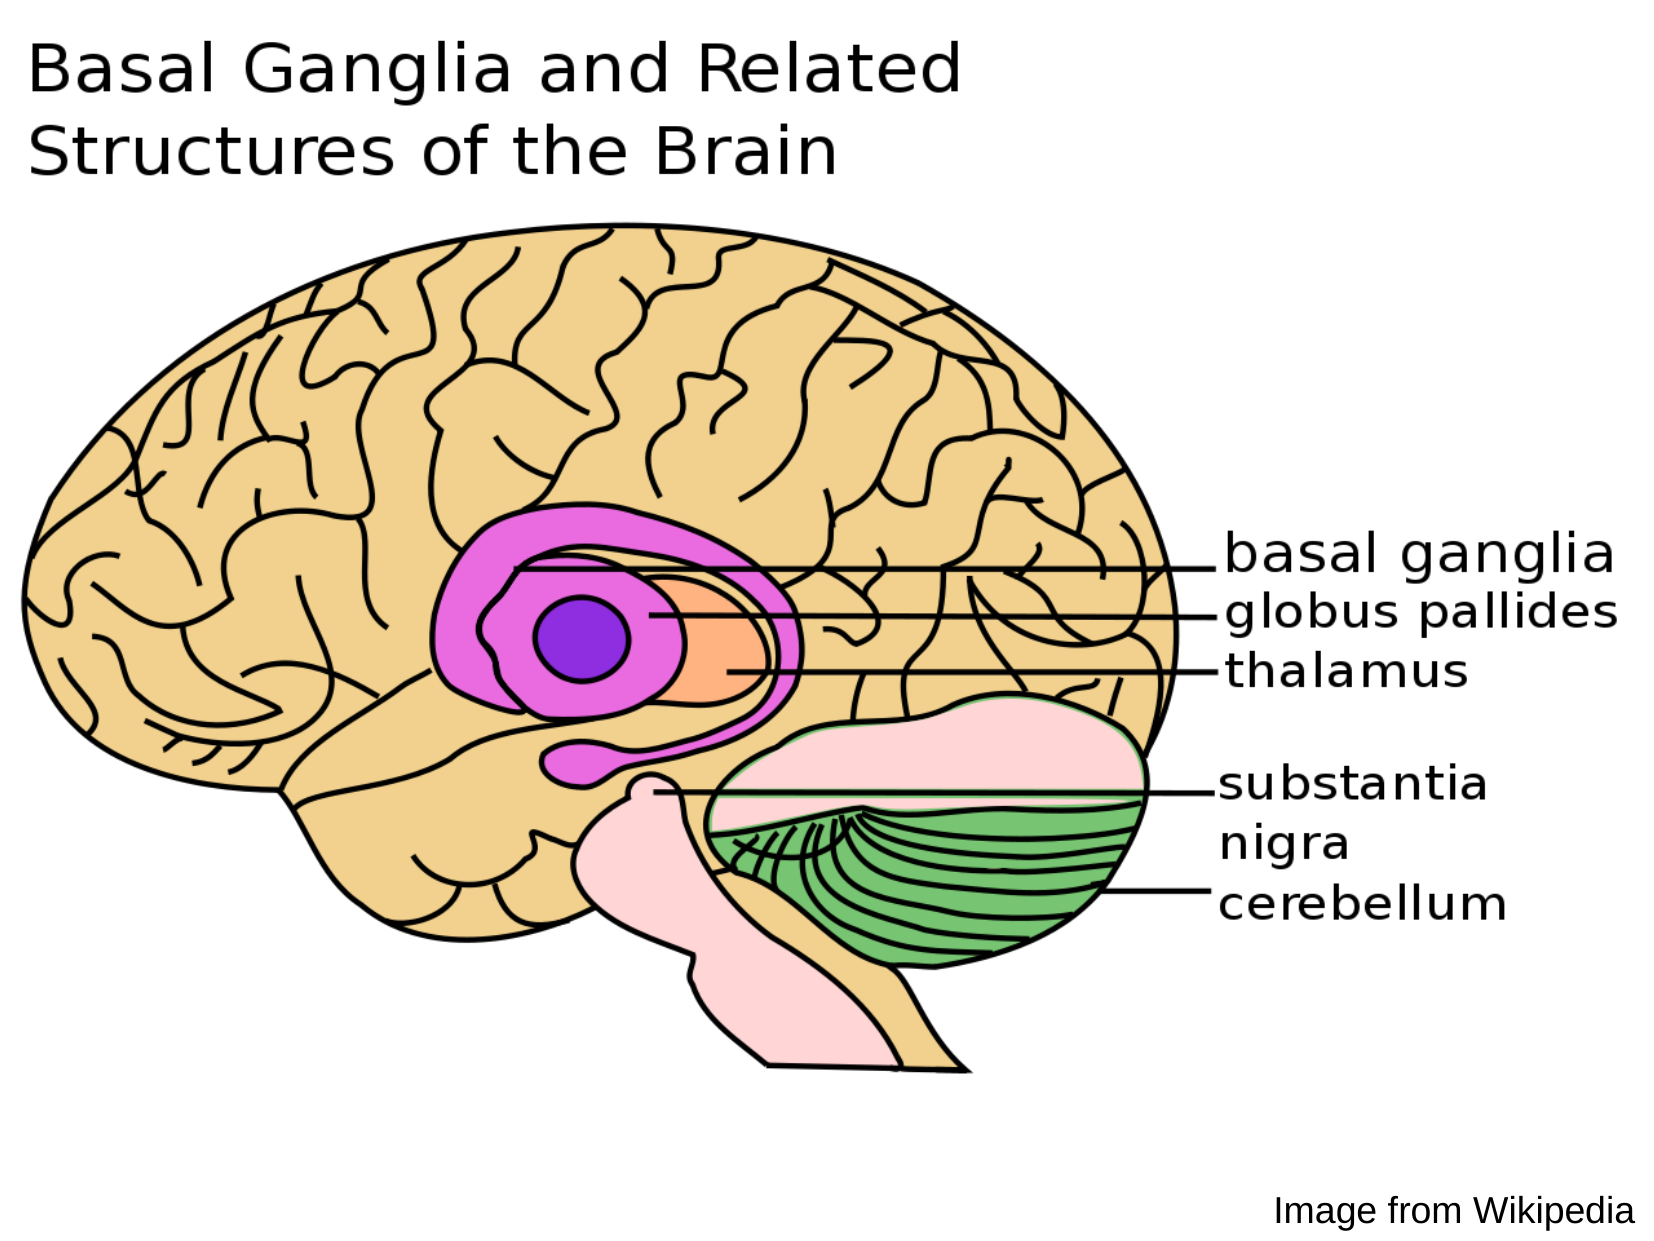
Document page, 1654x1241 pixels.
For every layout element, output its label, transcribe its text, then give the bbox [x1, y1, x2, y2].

picture [12, 10, 1654, 1124]
text_box Image from Wikipedia [1258, 1182, 1651, 1240]
